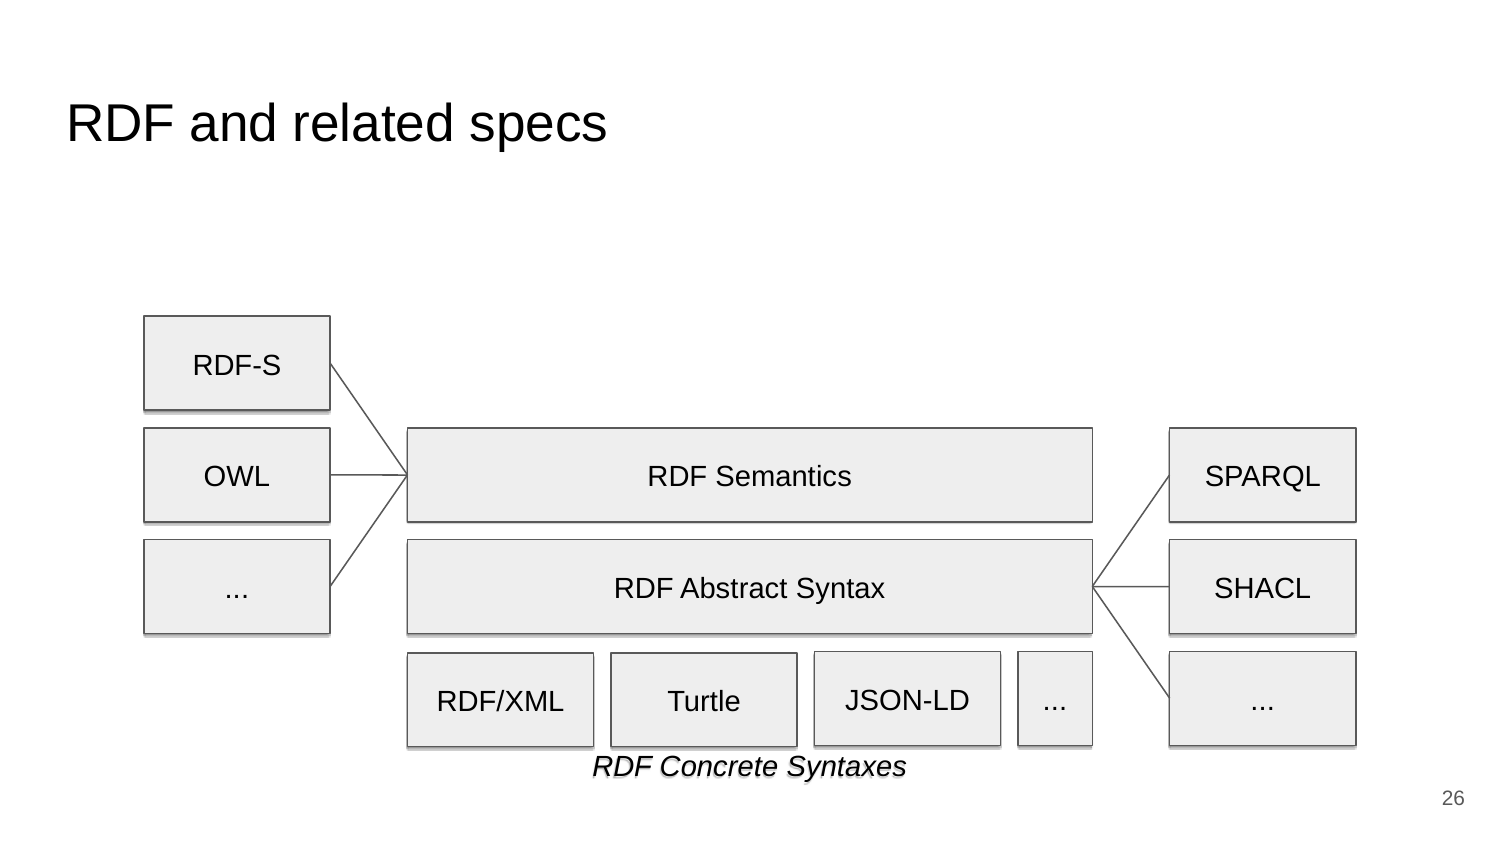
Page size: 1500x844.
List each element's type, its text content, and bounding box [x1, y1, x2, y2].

text_box RDF Concrete Syntaxes [407, 732, 1093, 798]
text_box Turtle [610, 652, 798, 747]
text_box RDF Abstract Syntax [407, 539, 1093, 634]
text_box RDF-S [143, 316, 331, 411]
text_box OWL [143, 427, 331, 522]
text_box ... [1169, 651, 1356, 746]
text_box ... [143, 539, 331, 634]
title RDF and related specs [51, 72, 1449, 167]
text_box ... [1017, 651, 1093, 746]
text_box SHACL [1169, 539, 1356, 634]
text_box SPARQL [1169, 428, 1356, 522]
text_box RDF Semantics [407, 428, 1093, 522]
text_box RDF/XML [407, 652, 594, 747]
slide_number <number> [1389, 764, 1480, 830]
text_box JSON-LD [814, 651, 1001, 746]
